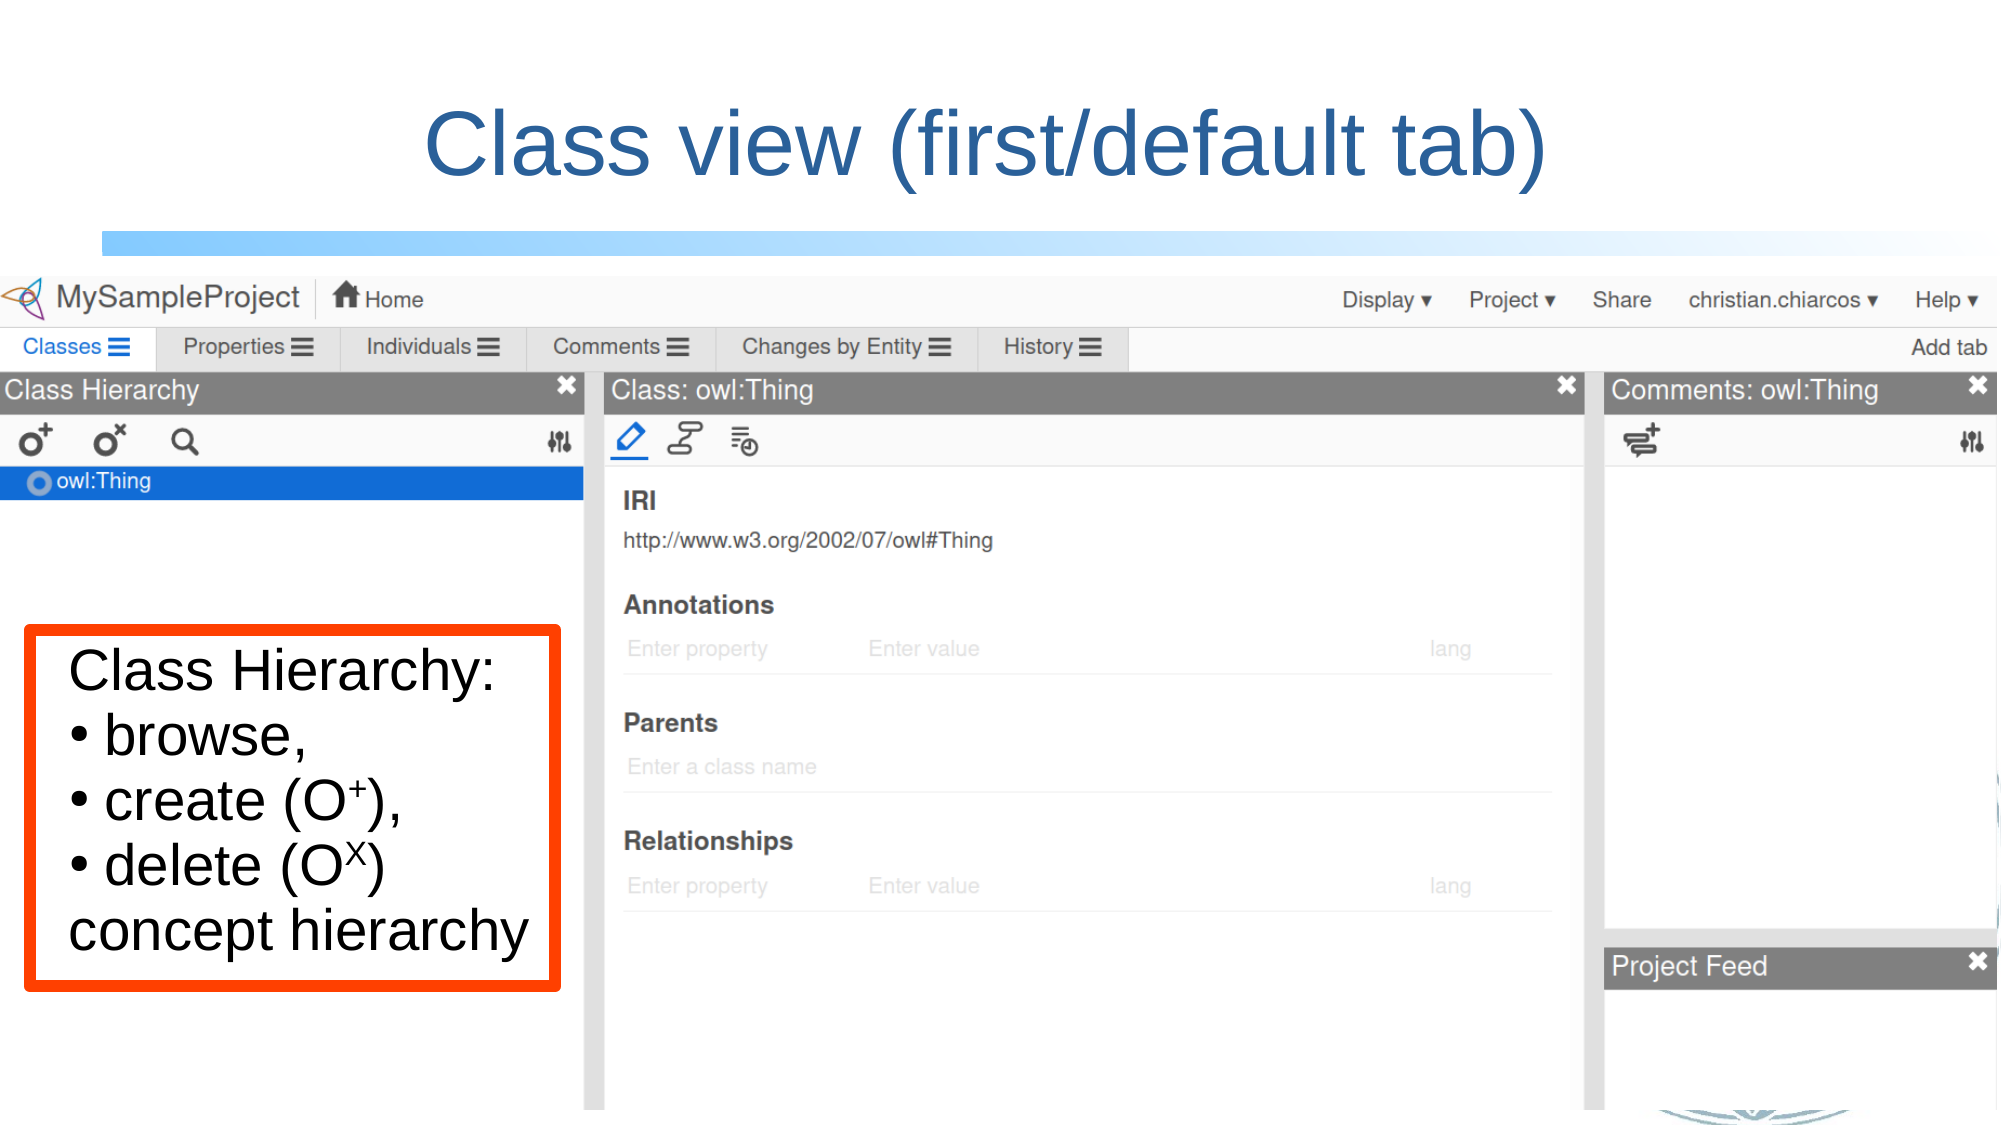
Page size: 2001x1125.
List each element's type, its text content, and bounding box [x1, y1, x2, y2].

text_box [30, 629, 556, 987]
title Class view (first/default tab) [99, 45, 1900, 233]
picture [0, 276, 1997, 1111]
